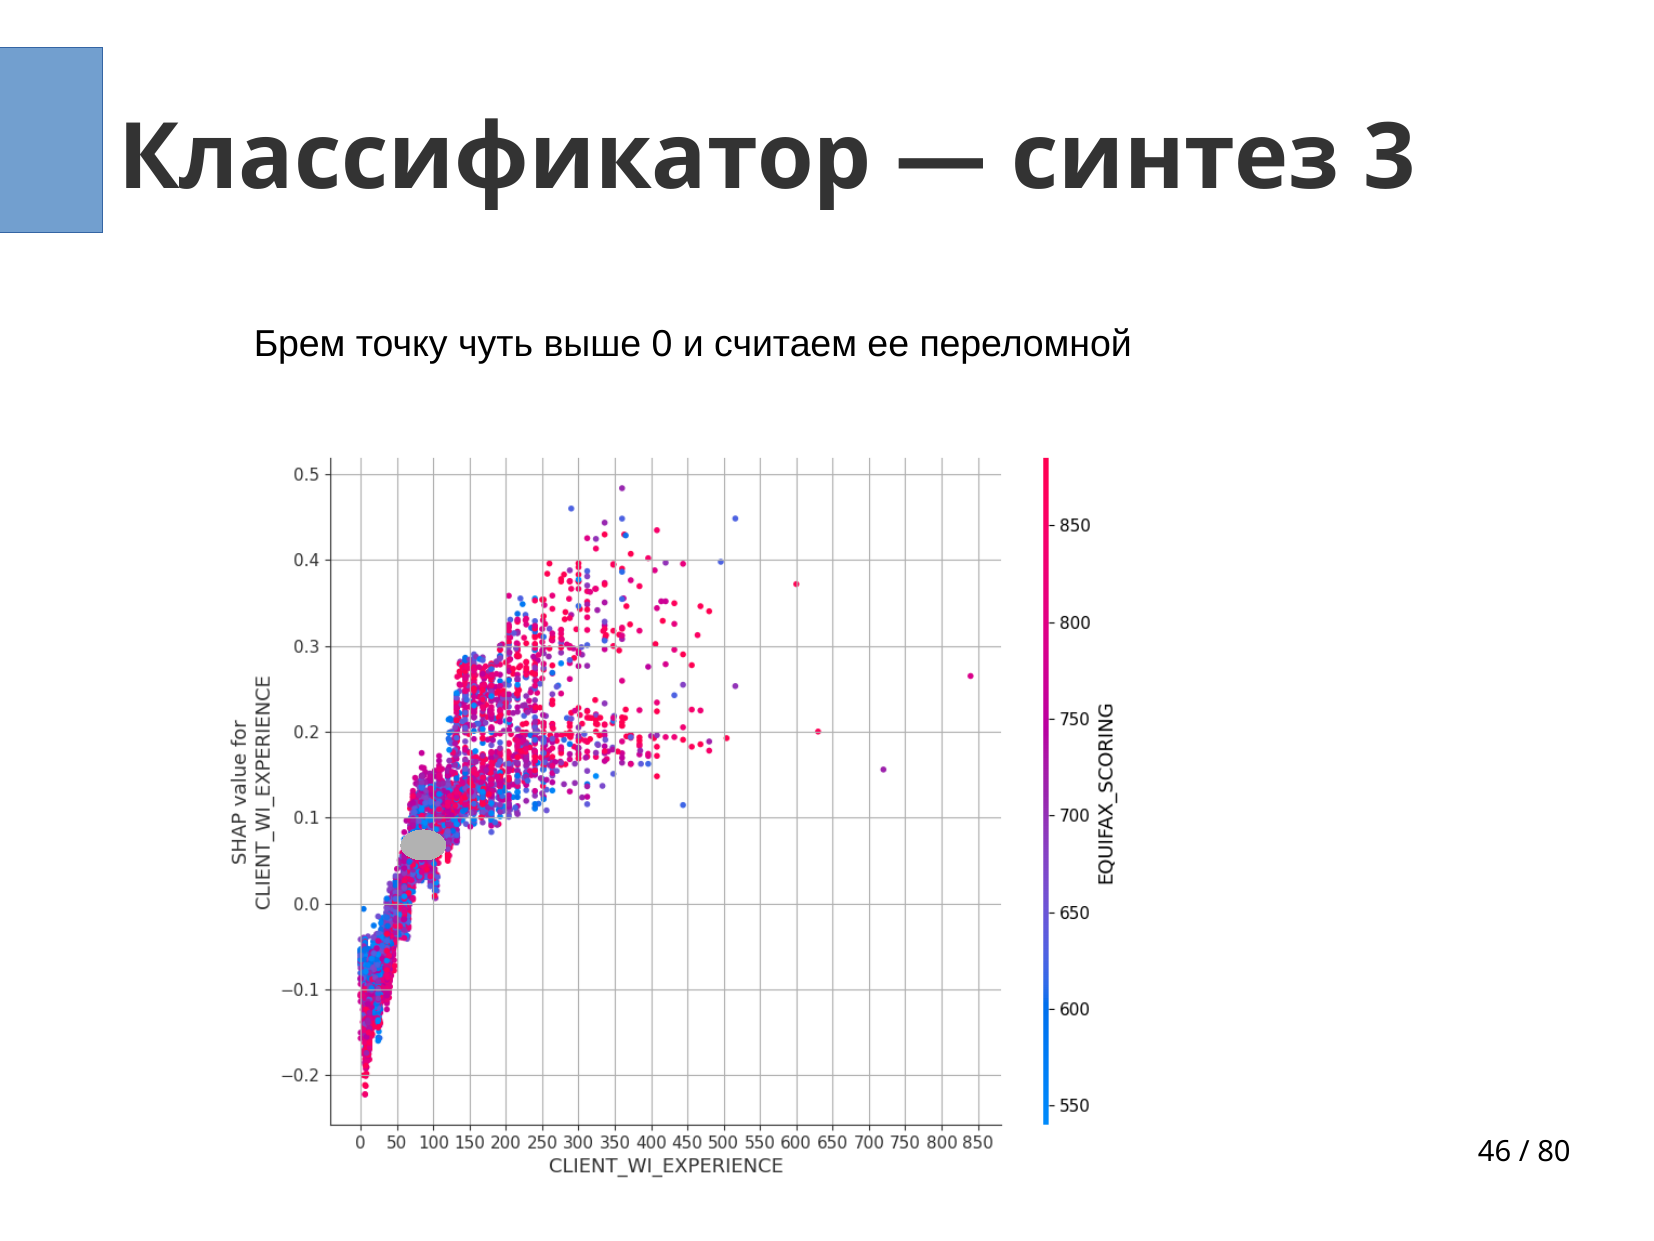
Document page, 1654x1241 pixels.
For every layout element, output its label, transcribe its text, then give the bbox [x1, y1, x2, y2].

picture [195, 354, 1277, 1220]
text_box Брем точку чуть выше 0 и считаем ее переломной [238, 315, 1376, 372]
text_box [0, 47, 103, 233]
title Классификатор — синтез 3 [118, 49, 1571, 257]
text_box [400, 829, 446, 860]
